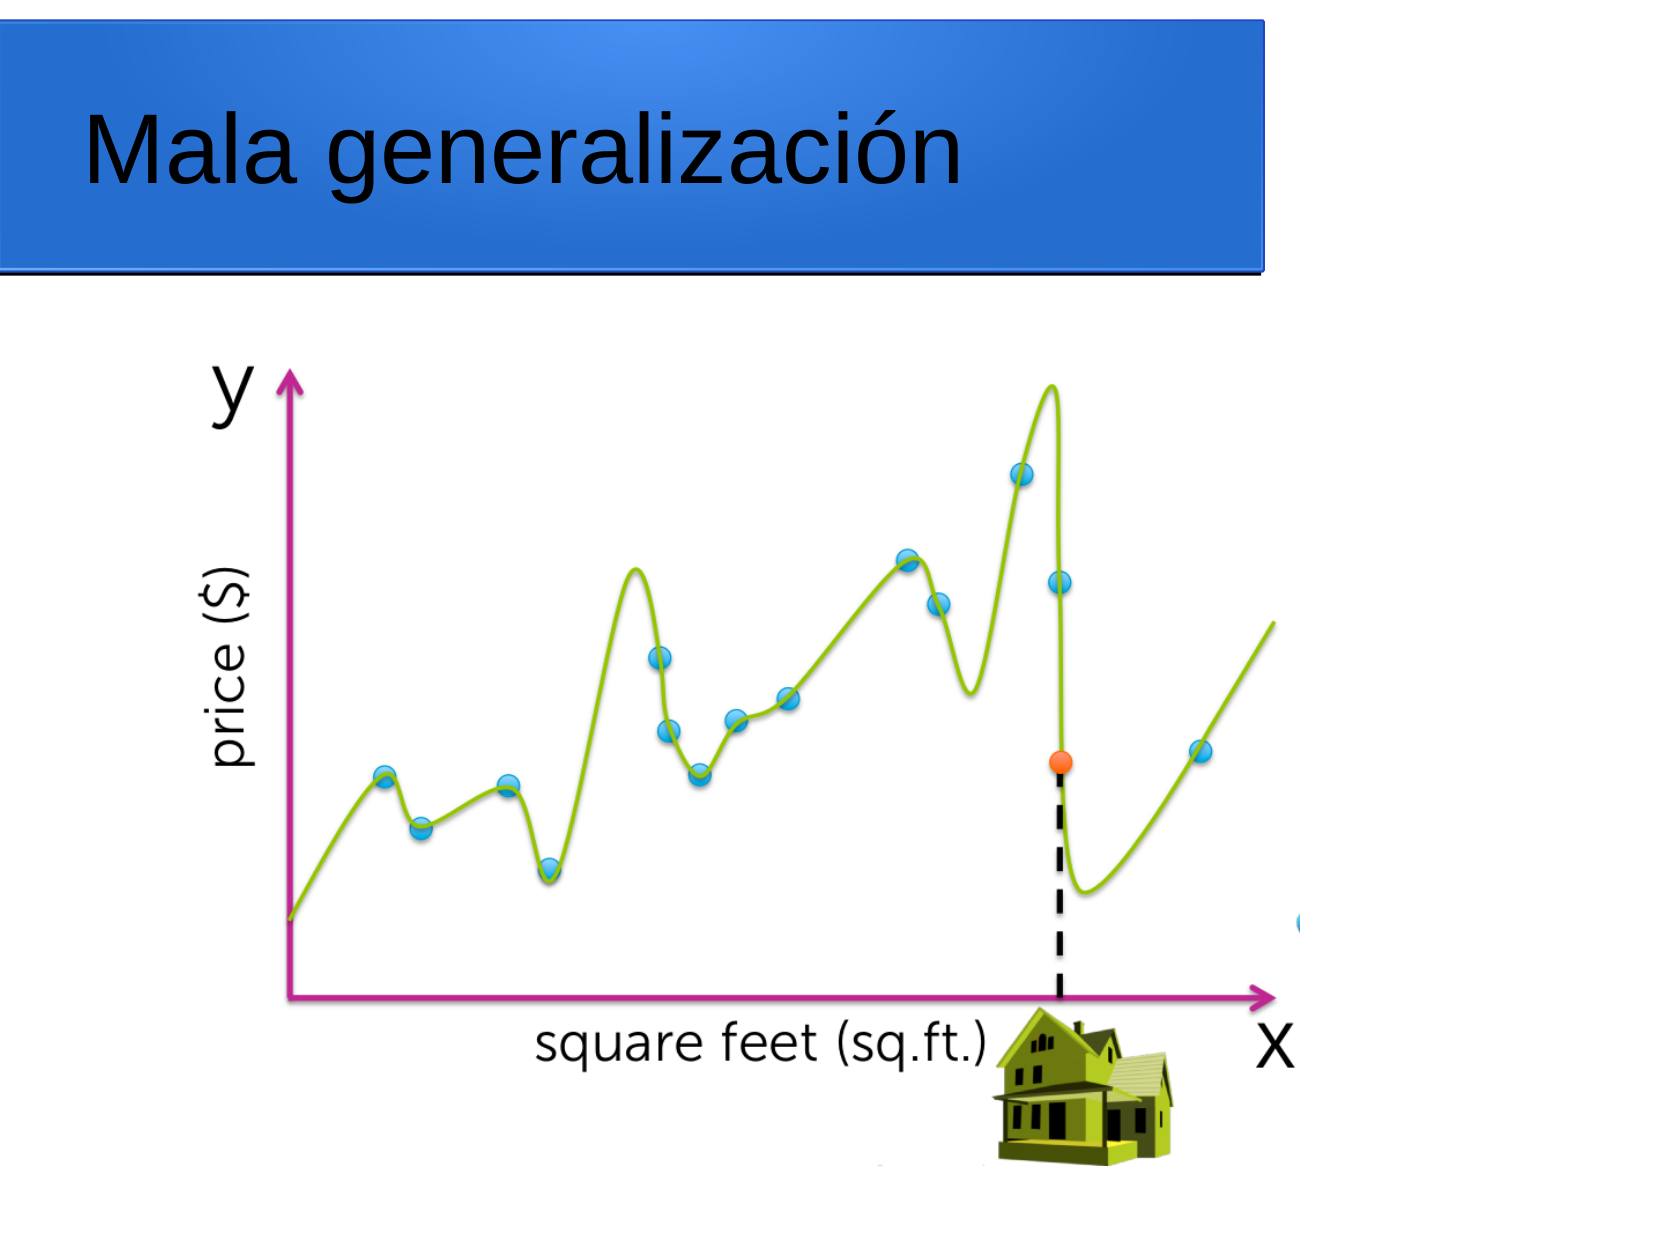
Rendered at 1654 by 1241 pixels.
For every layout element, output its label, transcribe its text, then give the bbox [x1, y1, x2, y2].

picture [150, 308, 1300, 1166]
title Mala generalización [82, 47, 1235, 252]
